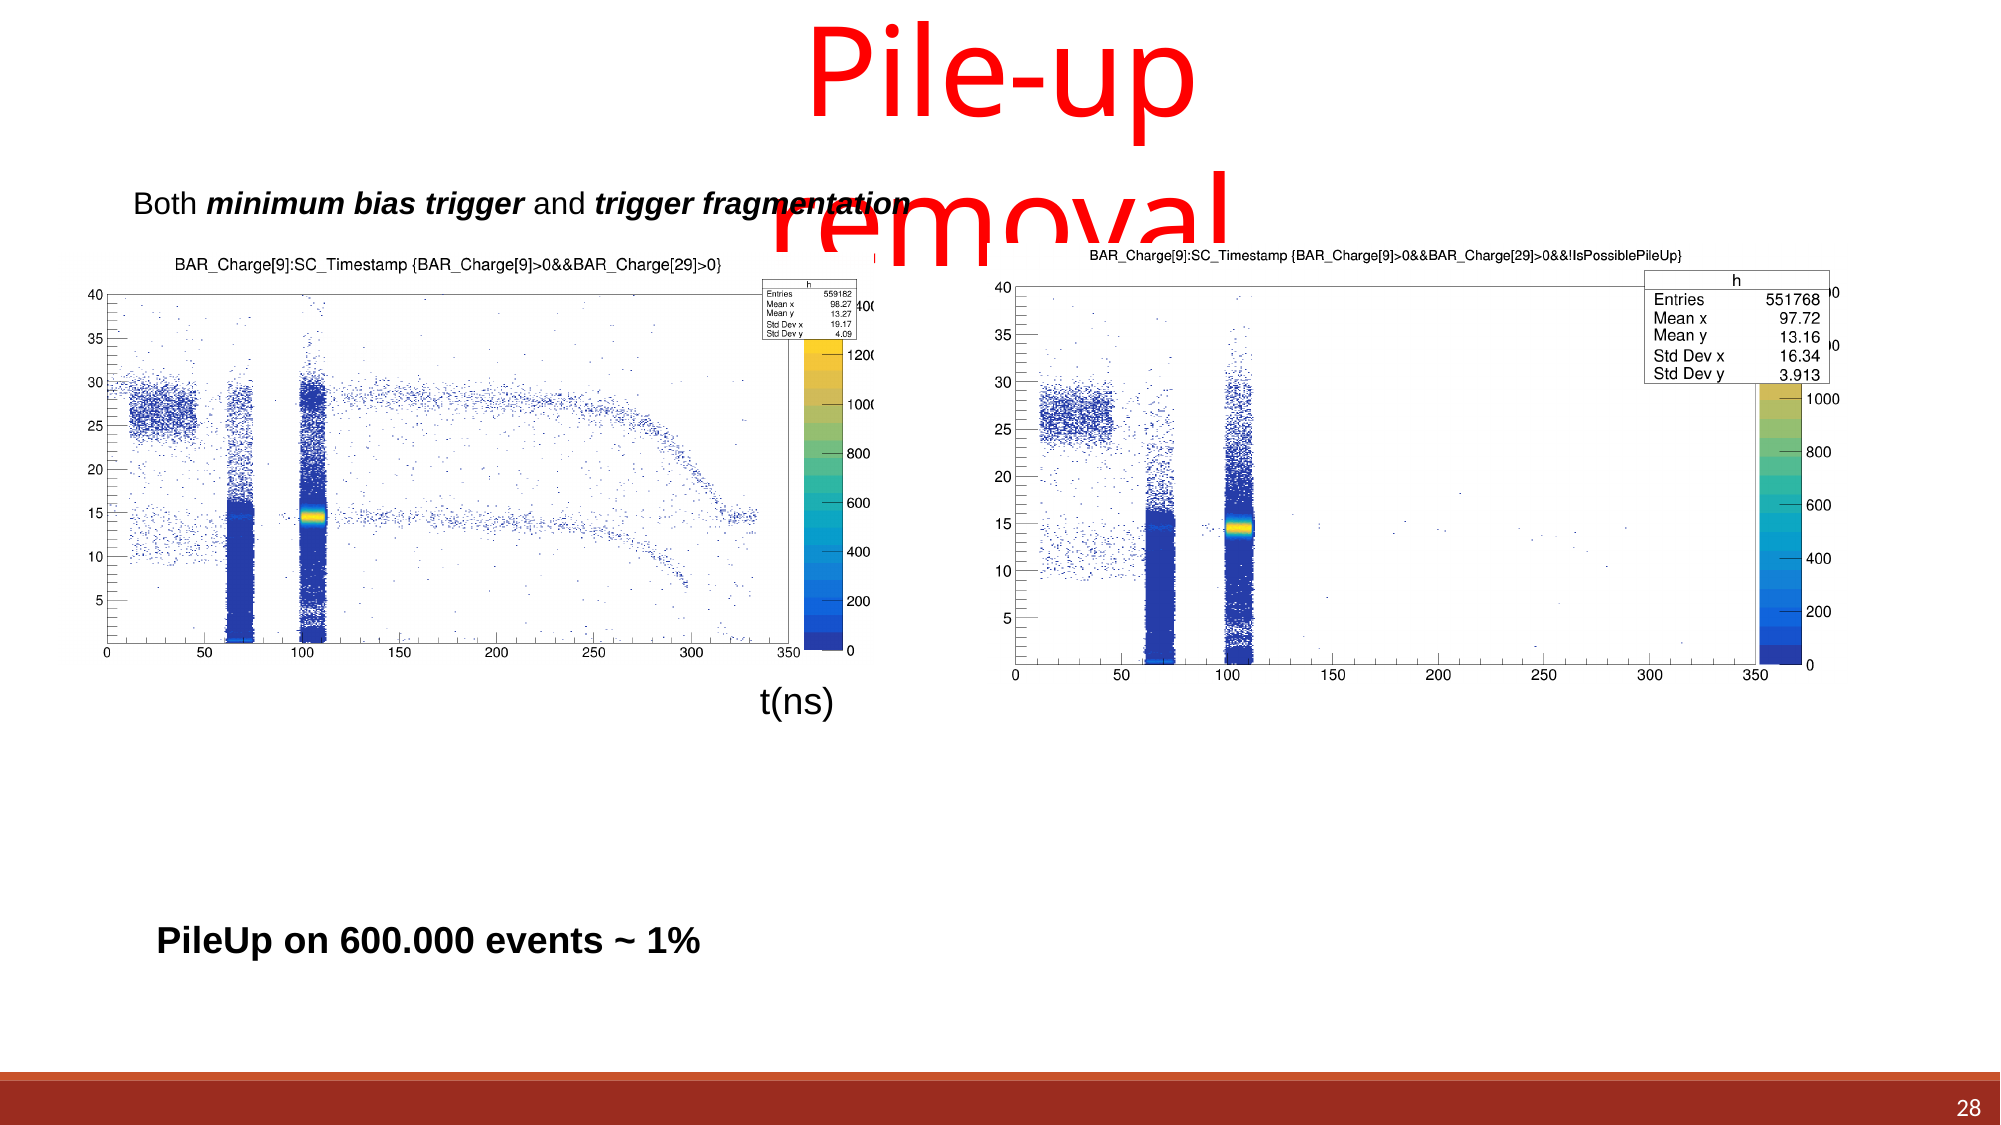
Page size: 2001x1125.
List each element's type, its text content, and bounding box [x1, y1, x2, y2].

text_box t(ns) [745, 671, 863, 730]
text_box Both minimum bias trigger and trigger fragmentation [114, 177, 1820, 279]
text_box Pile-up removal [566, 0, 1434, 177]
text_box <numero> [1949, 1095, 1988, 1122]
text_box PileUp on 600.000 events ~ 1% [141, 910, 768, 969]
text_box [0, 1072, 2000, 1125]
picture [987, 243, 1848, 684]
picture [58, 252, 874, 665]
